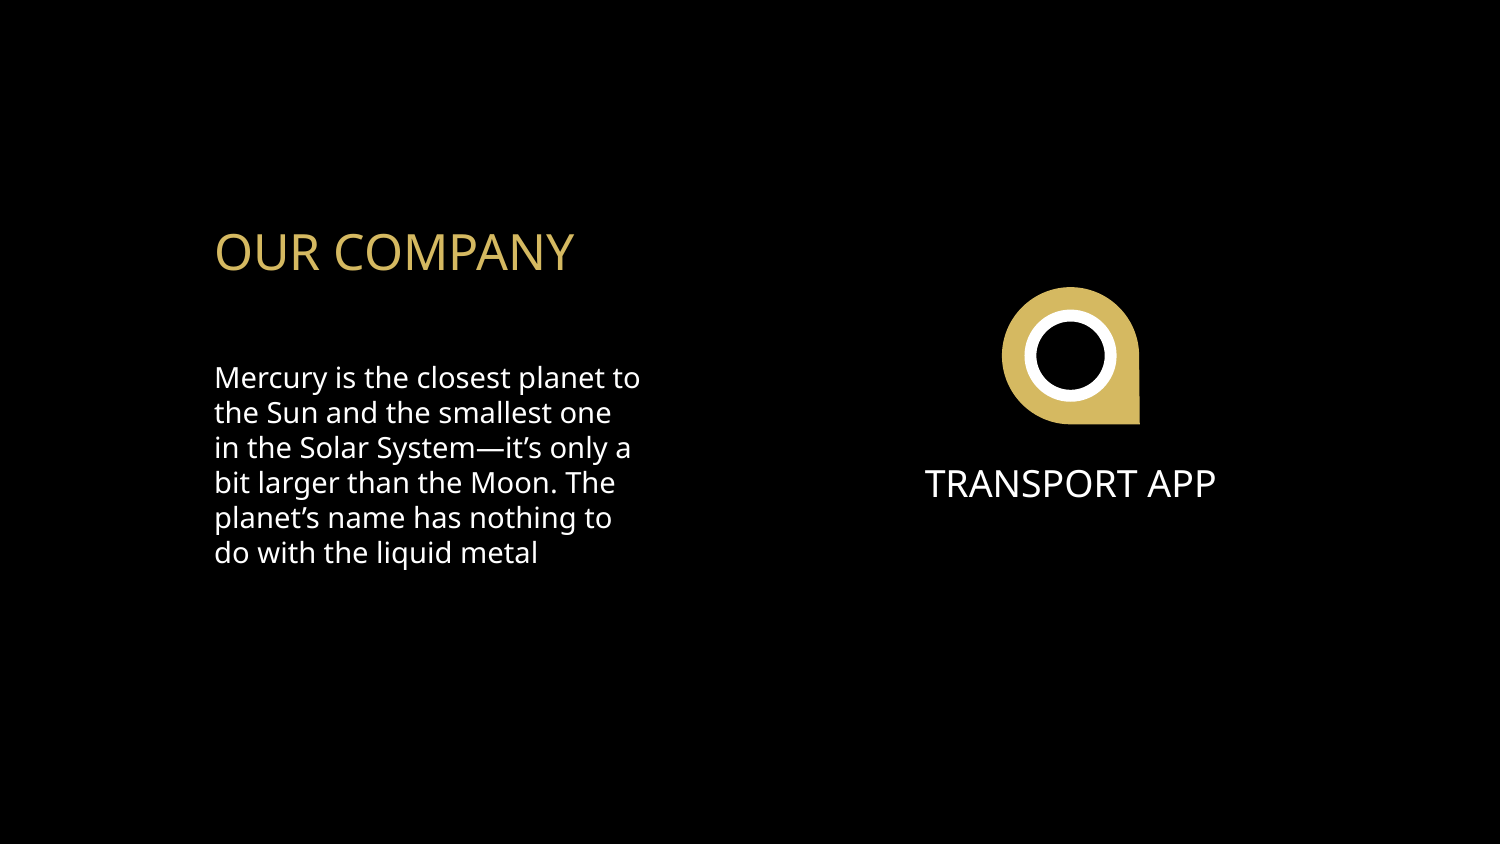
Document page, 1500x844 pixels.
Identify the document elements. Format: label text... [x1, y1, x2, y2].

list Mercury is the closest planet to the Sun and the smallest one in the Solar System—it’s only a bit larger than the Moon. The planet’s name has nothing to do with the liquid metal [199, 344, 660, 632]
text_box [1001, 287, 1140, 425]
title TRANSPORT APP [863, 444, 1279, 557]
title OUR COMPANY [199, 212, 660, 296]
